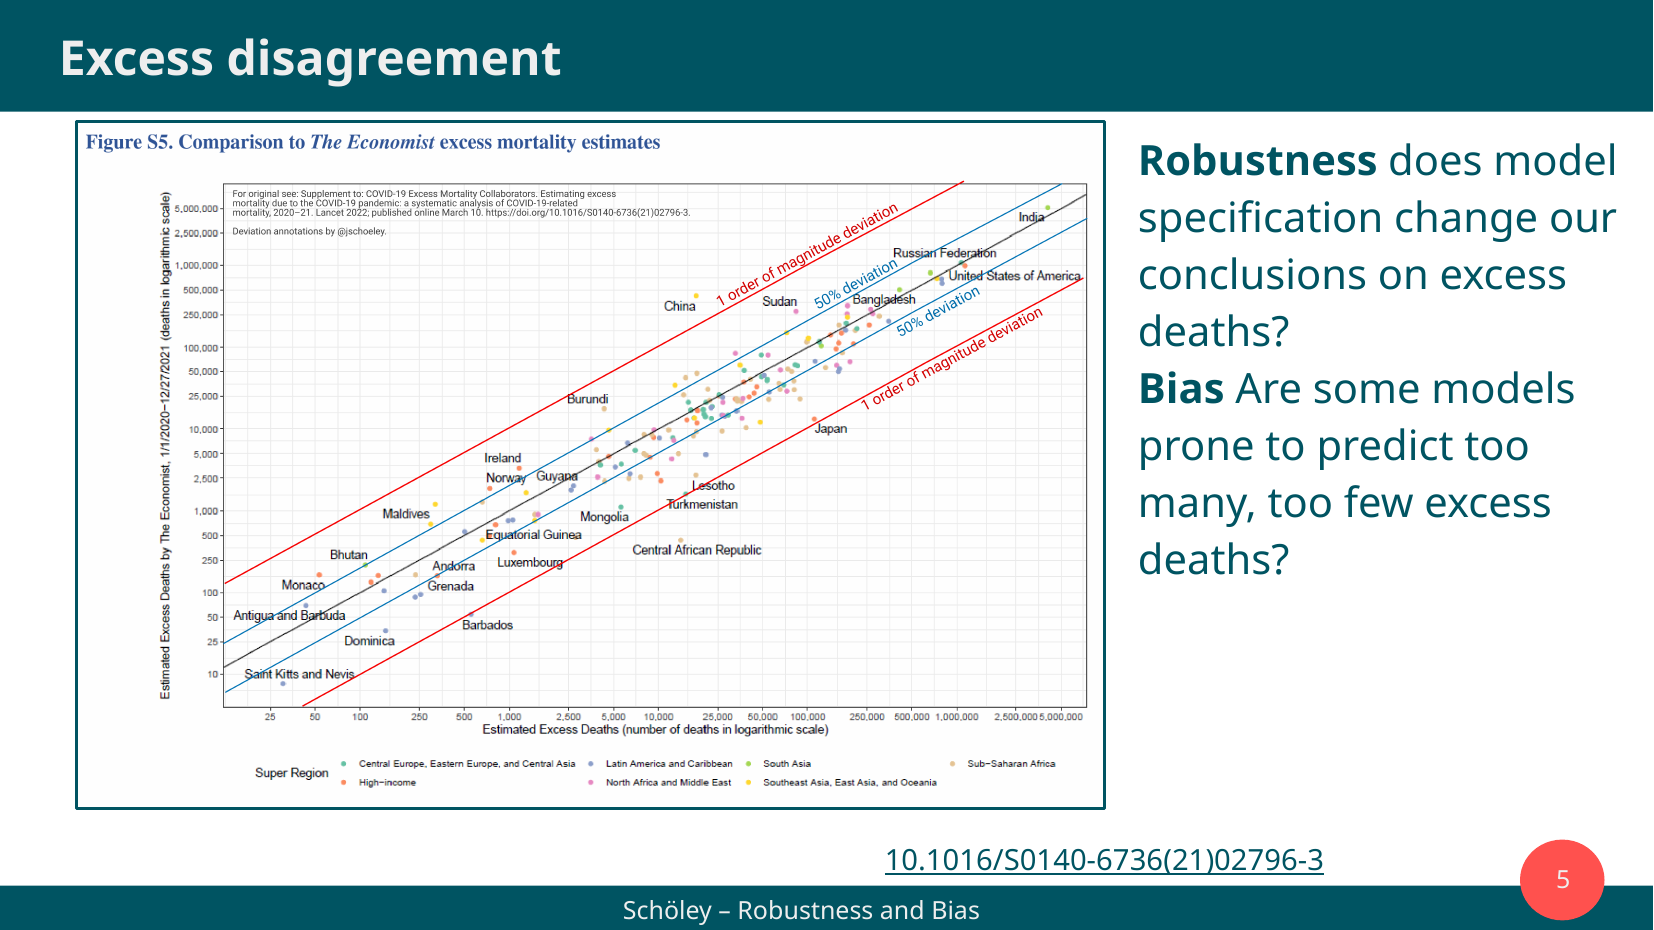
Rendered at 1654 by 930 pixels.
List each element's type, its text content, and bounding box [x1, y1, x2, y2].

text_box 10.1016/S0140-6736(21)02796-3 [870, 831, 1516, 886]
text_box Robustness does model specification change our conclusions on excess deaths? Bias Are some models prone to predict too many, too few excess deaths? [1123, 123, 1653, 482]
title Excess disagreement [58, 0, 1594, 117]
picture [77, 123, 1103, 807]
